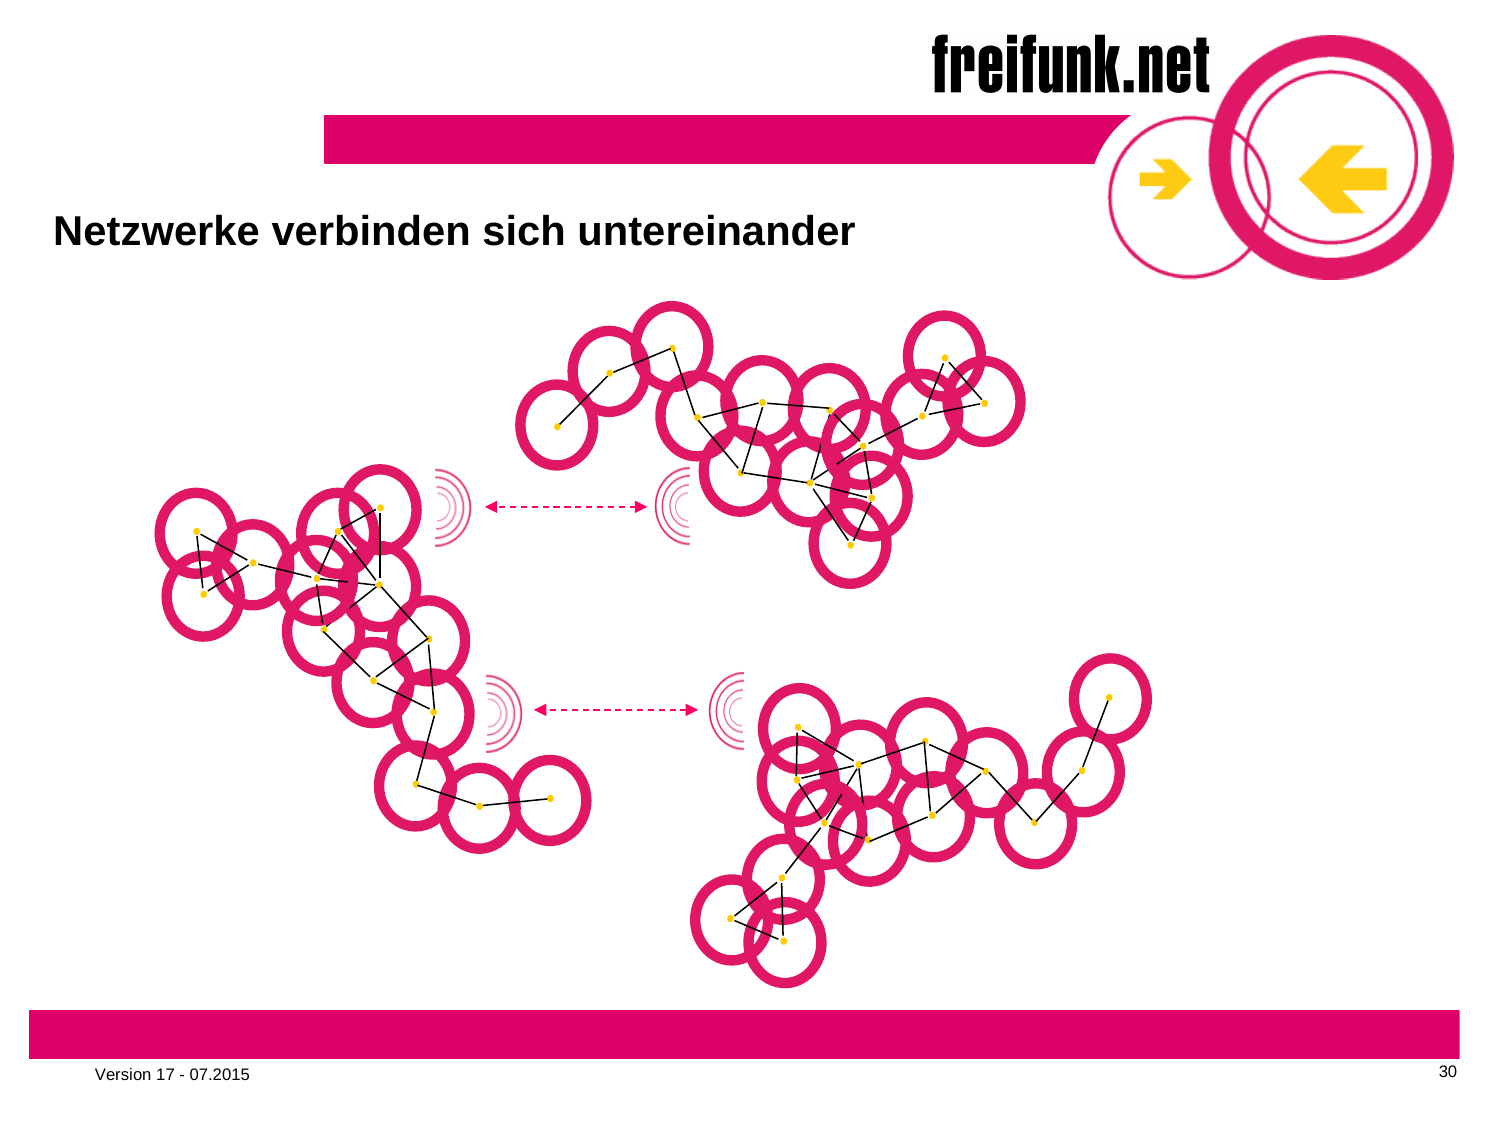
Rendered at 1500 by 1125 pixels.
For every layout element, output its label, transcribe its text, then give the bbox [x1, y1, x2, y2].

text_box [759, 398, 766, 407]
text_box [780, 937, 787, 945]
text_box [476, 802, 483, 810]
text_box [921, 737, 929, 745]
text_box [250, 559, 257, 567]
text_box [982, 767, 989, 775]
text_box [1031, 818, 1038, 827]
text_box [821, 819, 828, 827]
text_box [855, 760, 862, 768]
text_box [981, 399, 988, 407]
picture [706, 670, 746, 753]
text_box [865, 836, 872, 844]
text_box [376, 581, 383, 589]
text_box [737, 469, 744, 477]
text_box [669, 344, 676, 352]
text_box [806, 479, 814, 487]
text_box [1105, 693, 1113, 702]
text_box [370, 677, 377, 685]
picture [932, 34, 1454, 280]
text_box [778, 874, 786, 882]
text_box [941, 354, 949, 362]
text_box [795, 723, 802, 731]
text_box [793, 776, 801, 784]
text_box [430, 708, 437, 716]
text_box [847, 541, 854, 549]
text_box [200, 590, 207, 598]
text_box [554, 423, 561, 431]
picture [484, 672, 525, 755]
text_box [426, 635, 433, 643]
text_box [377, 504, 384, 512]
text_box [334, 527, 342, 536]
text_box [412, 780, 420, 788]
text_box [826, 406, 833, 414]
text_box [868, 494, 875, 502]
text_box [606, 369, 613, 377]
text_box [727, 914, 734, 923]
text_box [547, 794, 554, 803]
text_box [313, 574, 321, 583]
text_box [193, 527, 200, 536]
text_box [928, 811, 936, 820]
picture [652, 465, 692, 548]
text_box [919, 412, 926, 420]
text_box Netzwerke verbinden sich untereinander [53, 204, 1046, 283]
text_box [1078, 767, 1086, 775]
text_box [859, 442, 867, 450]
text_box [694, 414, 701, 422]
picture [433, 466, 474, 549]
text_box [320, 626, 328, 634]
